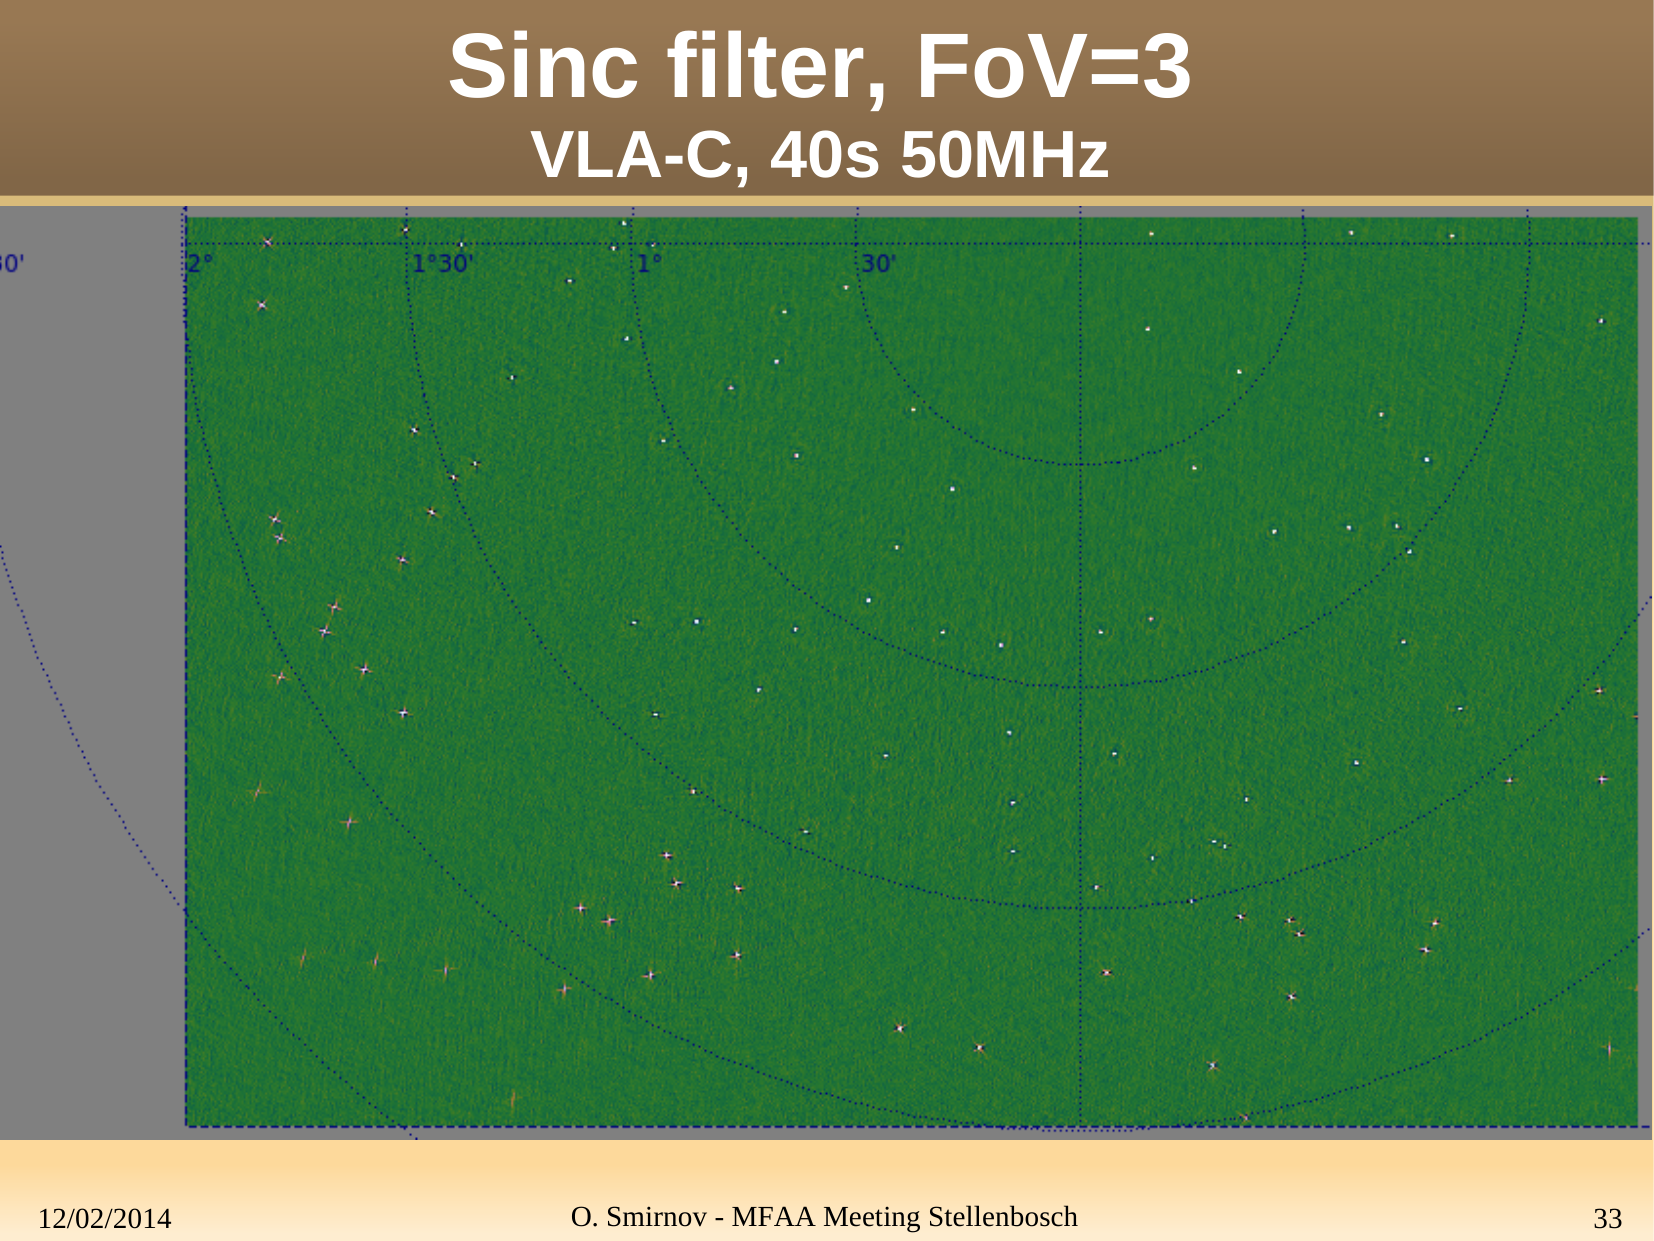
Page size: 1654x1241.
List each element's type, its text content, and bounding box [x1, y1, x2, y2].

picture [0, 0, 1654, 1241]
title Sinc filter, FoV=3 VLA-C, 40s 50MHz [76, 0, 1565, 206]
